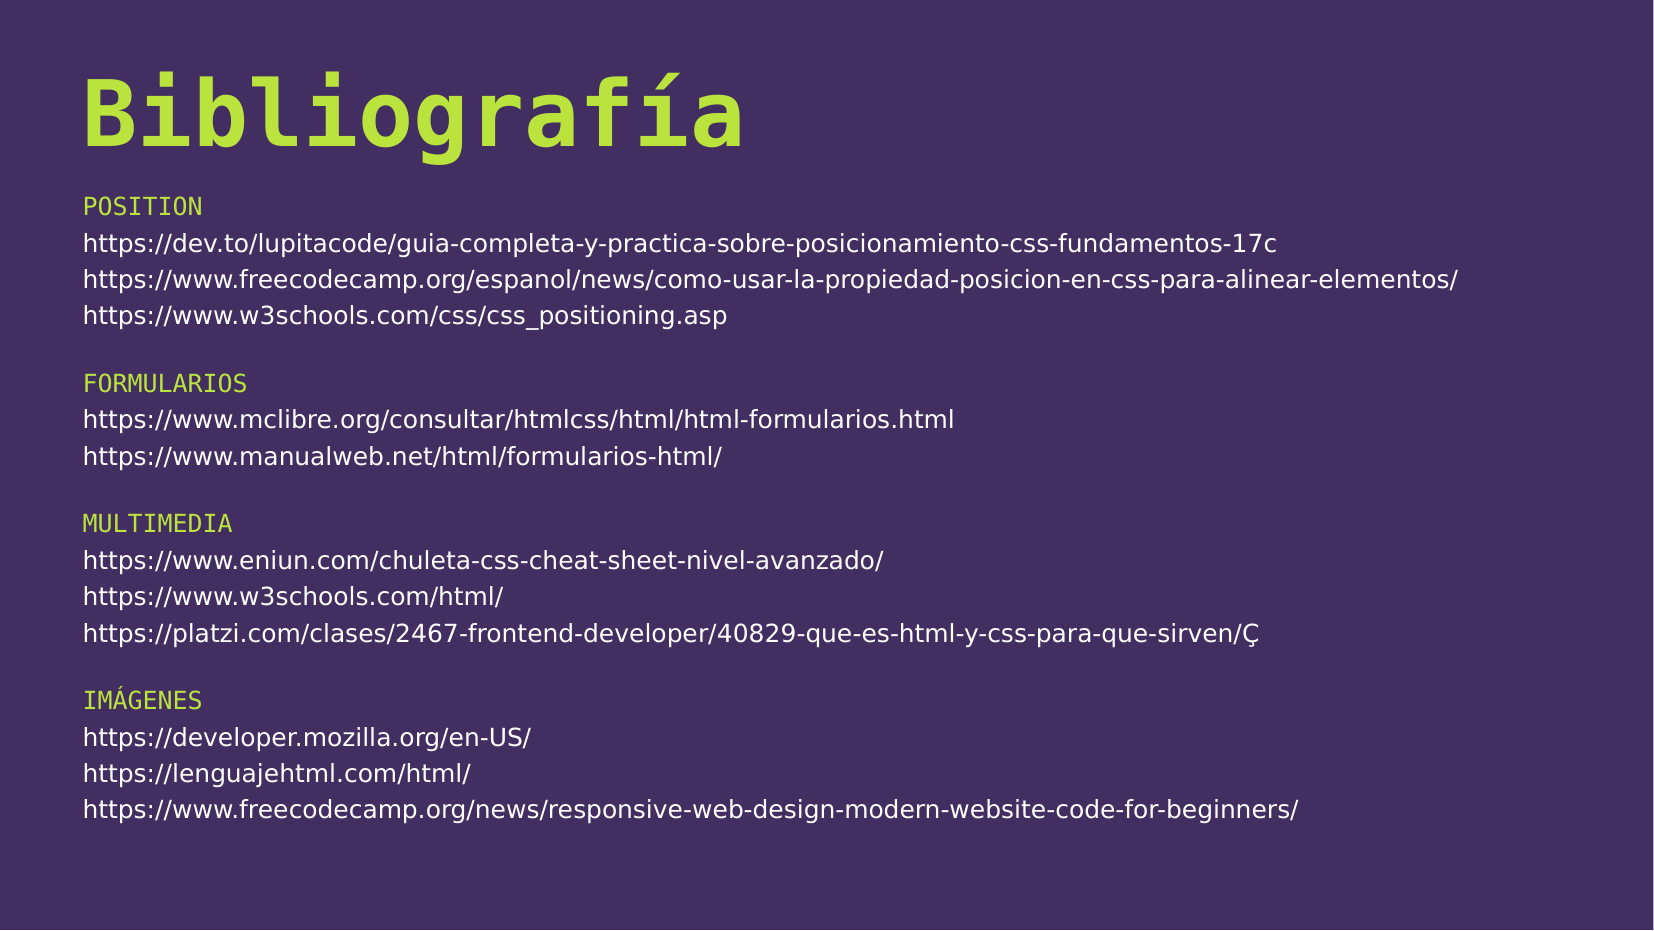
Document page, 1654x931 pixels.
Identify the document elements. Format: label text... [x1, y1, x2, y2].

title Bibliografía [82, 37, 1571, 192]
list POSITION https://dev.to/lupitacode/guia-completa-y-practica-sobre-posicionamiento-css-fundamentos-17c https://www.freecodecamp.org/espanol/news/como-usar-la-propiedad-posicion-en-css-para-alinear-elementos/ https://www.w3schools.com/css/css_positioning.asp FORMULARIOS https://www.mclibre.org/consultar/htmlcss/html/html-formularios.html https://www.manualweb.net/html/formularios-html/ MULTIMEDIA https://www.eniun.com/chuleta-css-cheat-sheet-nivel-avanzado/ https://www.w3schools.com/html/ https://platzi.com/clases/2467-frontend-developer/40829-que-es-html-y-css-para-que-sirven/Ç IMÁGENES https://developer.mozilla.org/en-US/ https://lenguajehtml.com/html/ https://www.freecodecamp.org/news/responsive-web-design-modern-website-code-for-beginners/ [82, 192, 1599, 859]
